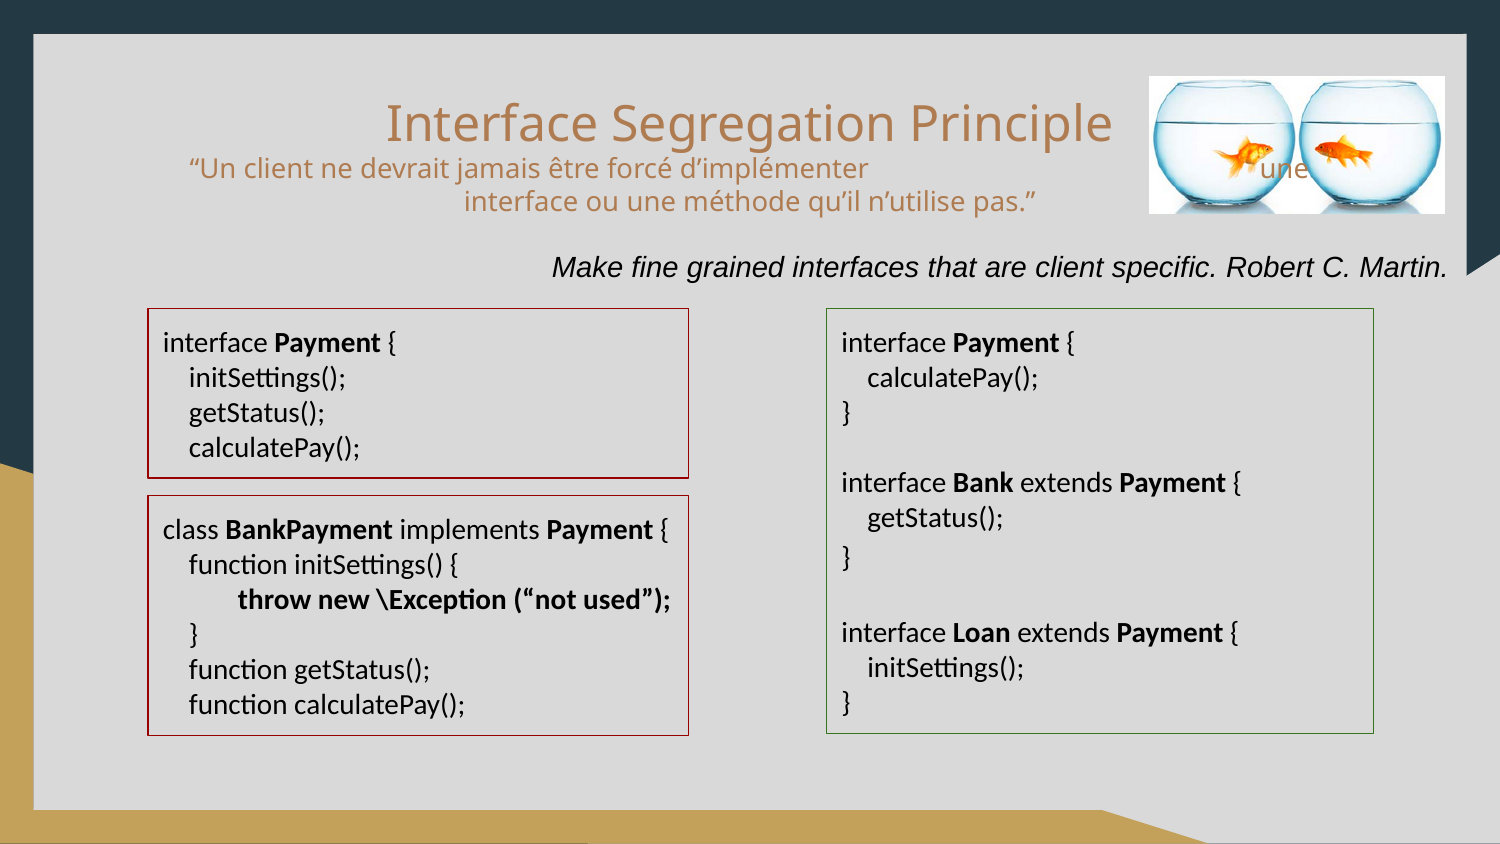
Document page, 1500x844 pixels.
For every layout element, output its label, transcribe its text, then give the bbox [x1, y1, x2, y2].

text_box interface Payment { initSettings(); getStatus(); calculatePay(); [147, 308, 689, 479]
title Interface Segregation Principle “Un client ne devrait jamais être forcé d’implémenter une interface ou une méthode qu’il n’utilise pas.” [134, 76, 1366, 233]
picture [1366, 76, 1445, 214]
text_box class BankPayment implements Payment { function initSettings() { throw new \Exception (“not used”); } function getStatus(); function calculatePay(); [147, 495, 689, 736]
text_box Make fine grained interfaces that are client specific. Robert C. Martin. [536, 233, 1500, 299]
text_box interface Payment { calculatePay(); } interface Bank extends Payment { getStatus(); } interface Loan extends Payment { initSettings(); } [826, 308, 1374, 734]
